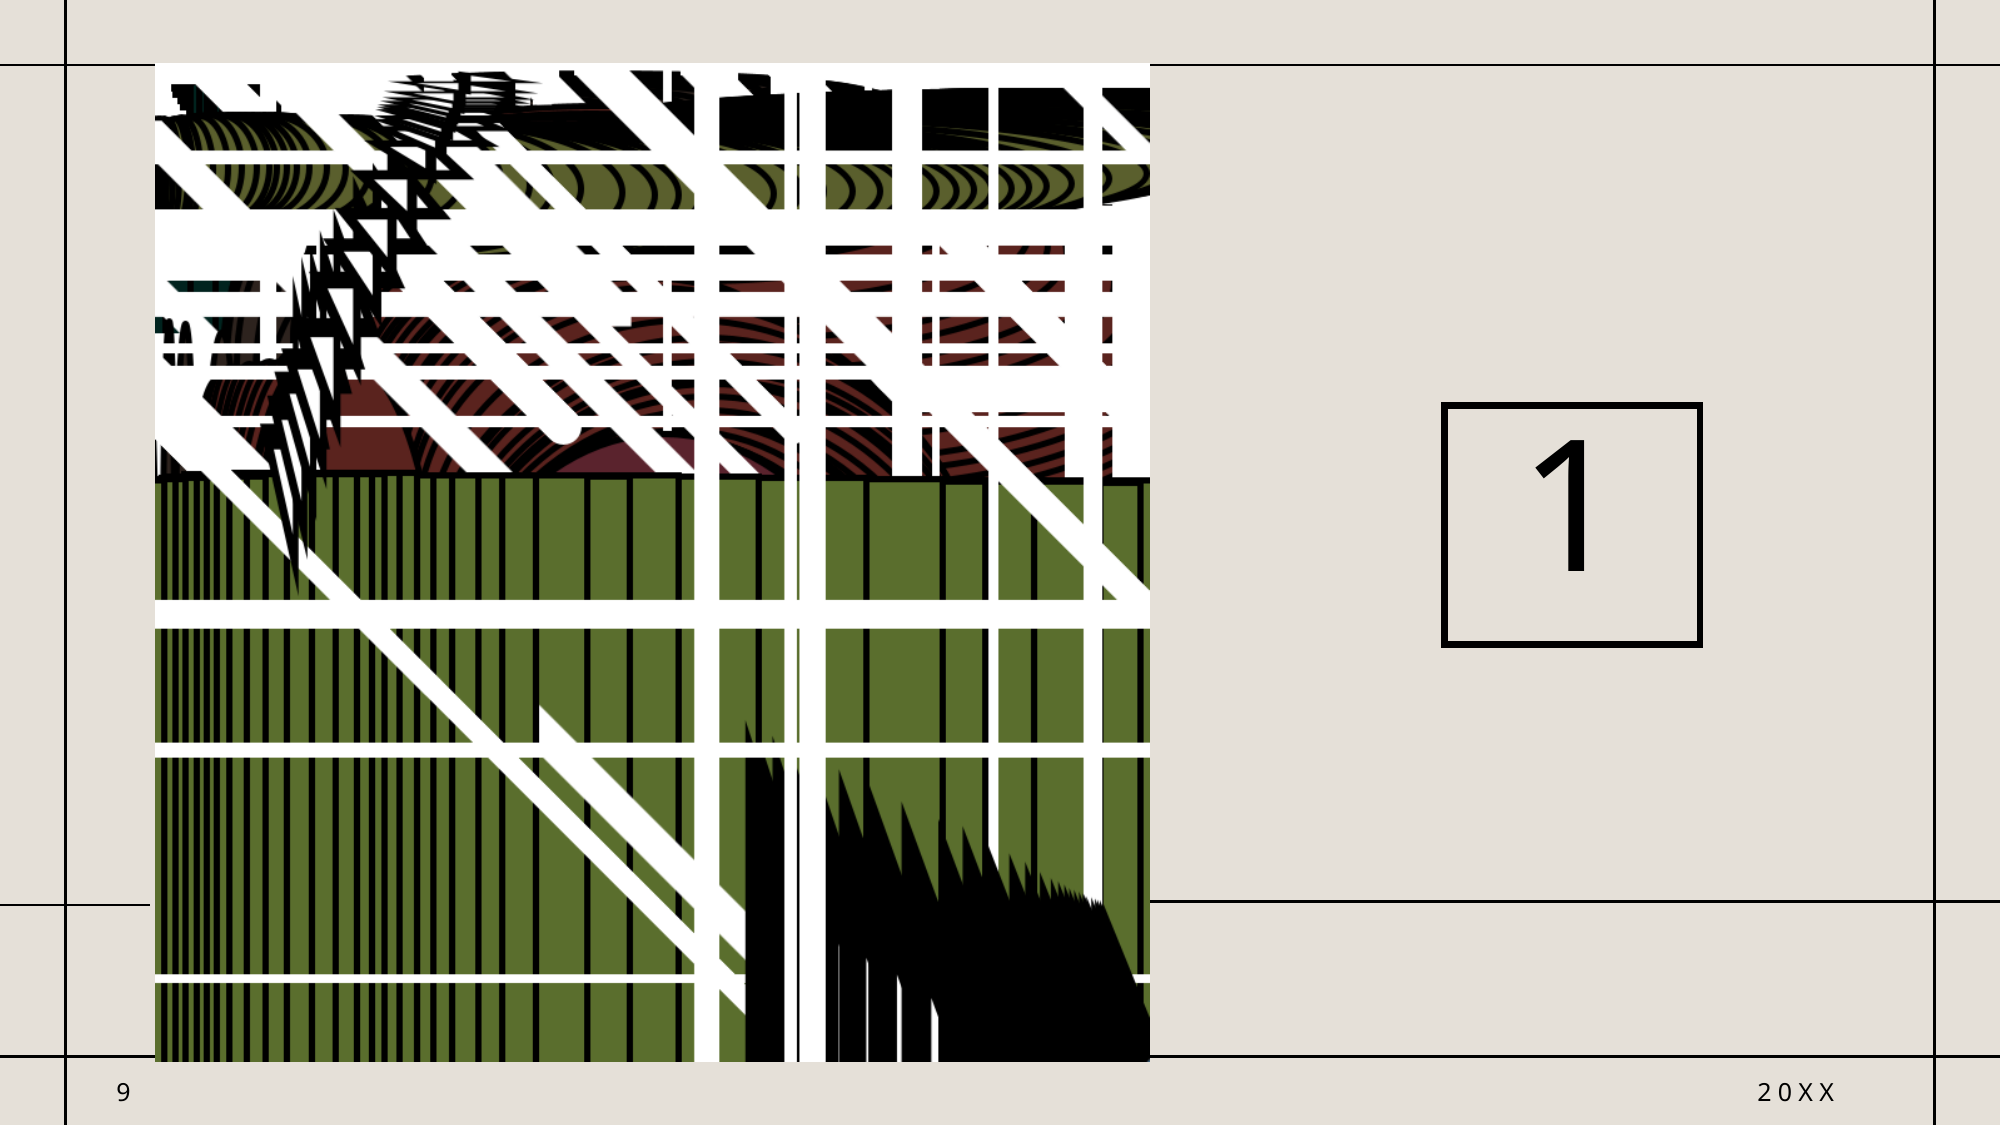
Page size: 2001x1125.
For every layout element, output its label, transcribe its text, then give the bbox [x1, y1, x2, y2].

picture [155, 63, 1150, 1062]
text_box [101, 1069, 258, 1115]
text_box 1 [1444, 405, 1700, 645]
text_box 20XX [1742, 1069, 1899, 1115]
